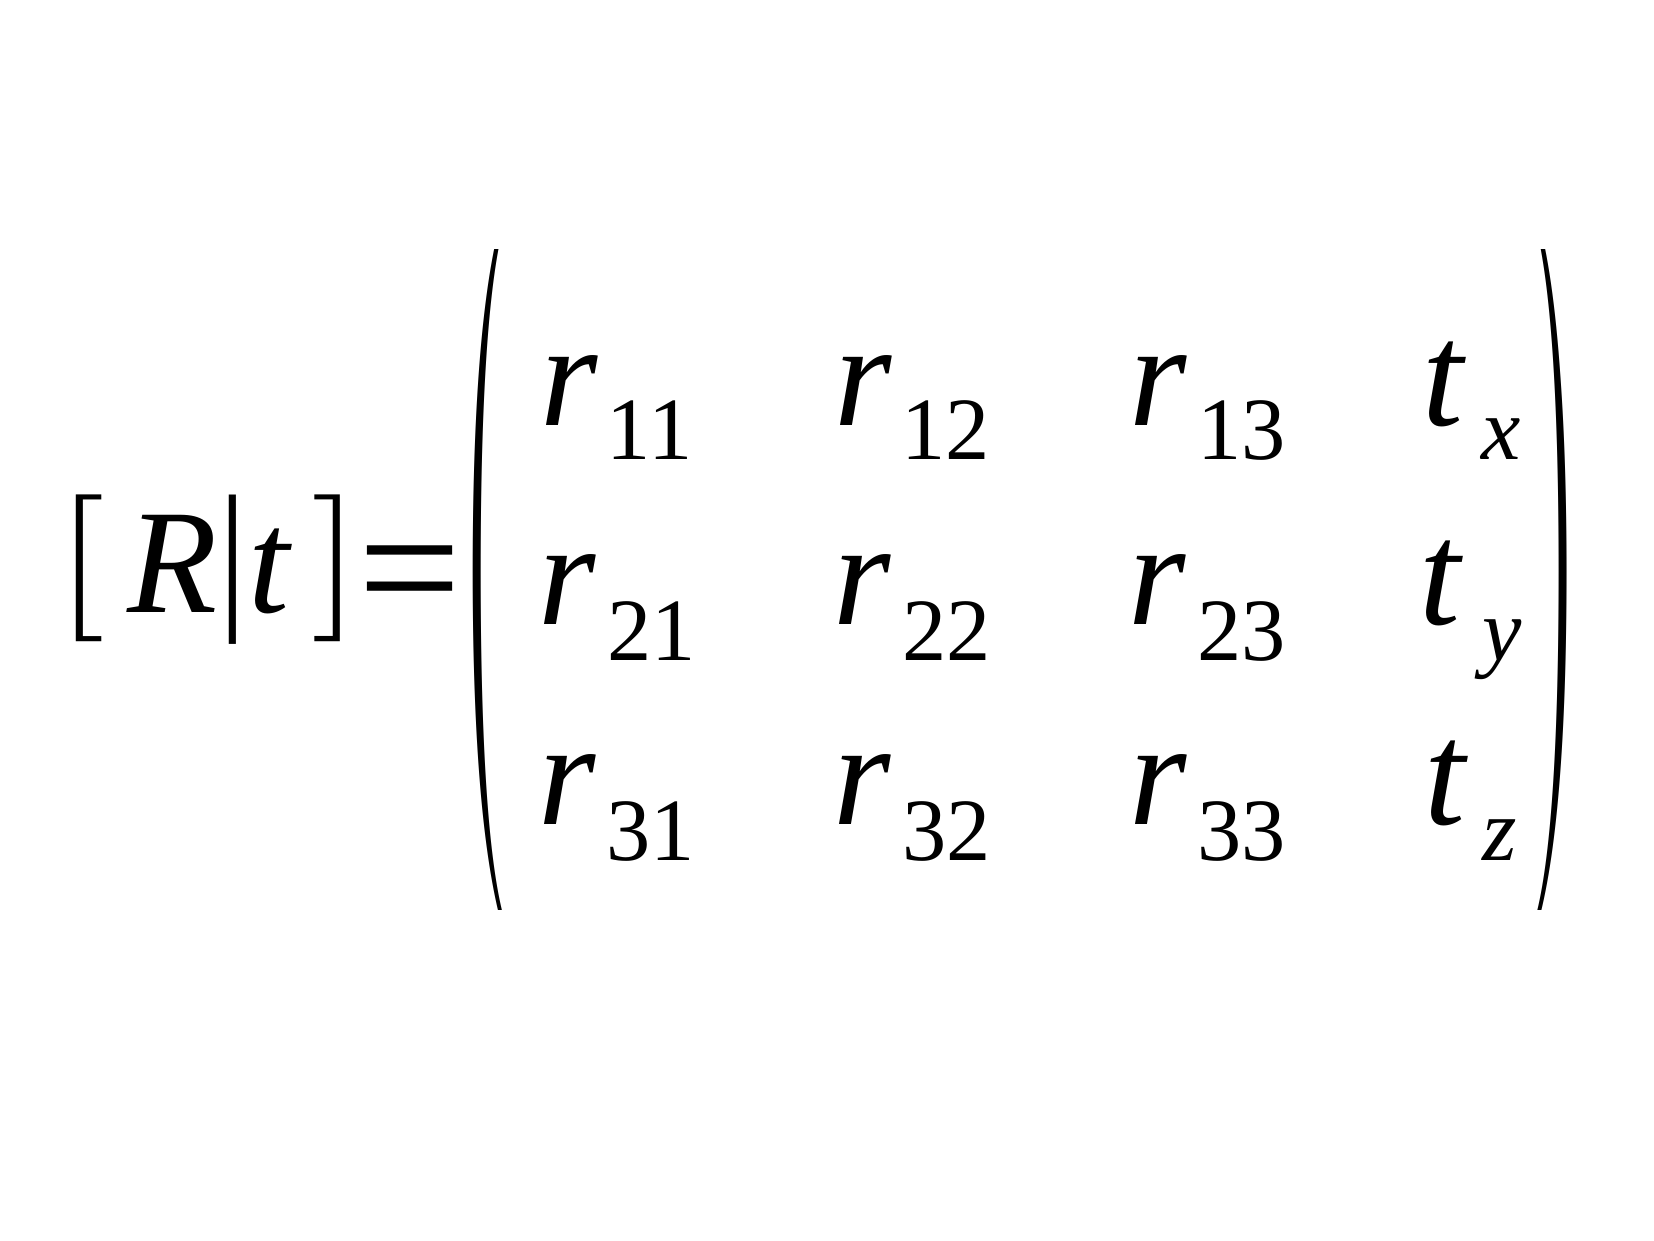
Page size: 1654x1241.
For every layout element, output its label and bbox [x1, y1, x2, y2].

chart [59, 249, 1607, 910]
